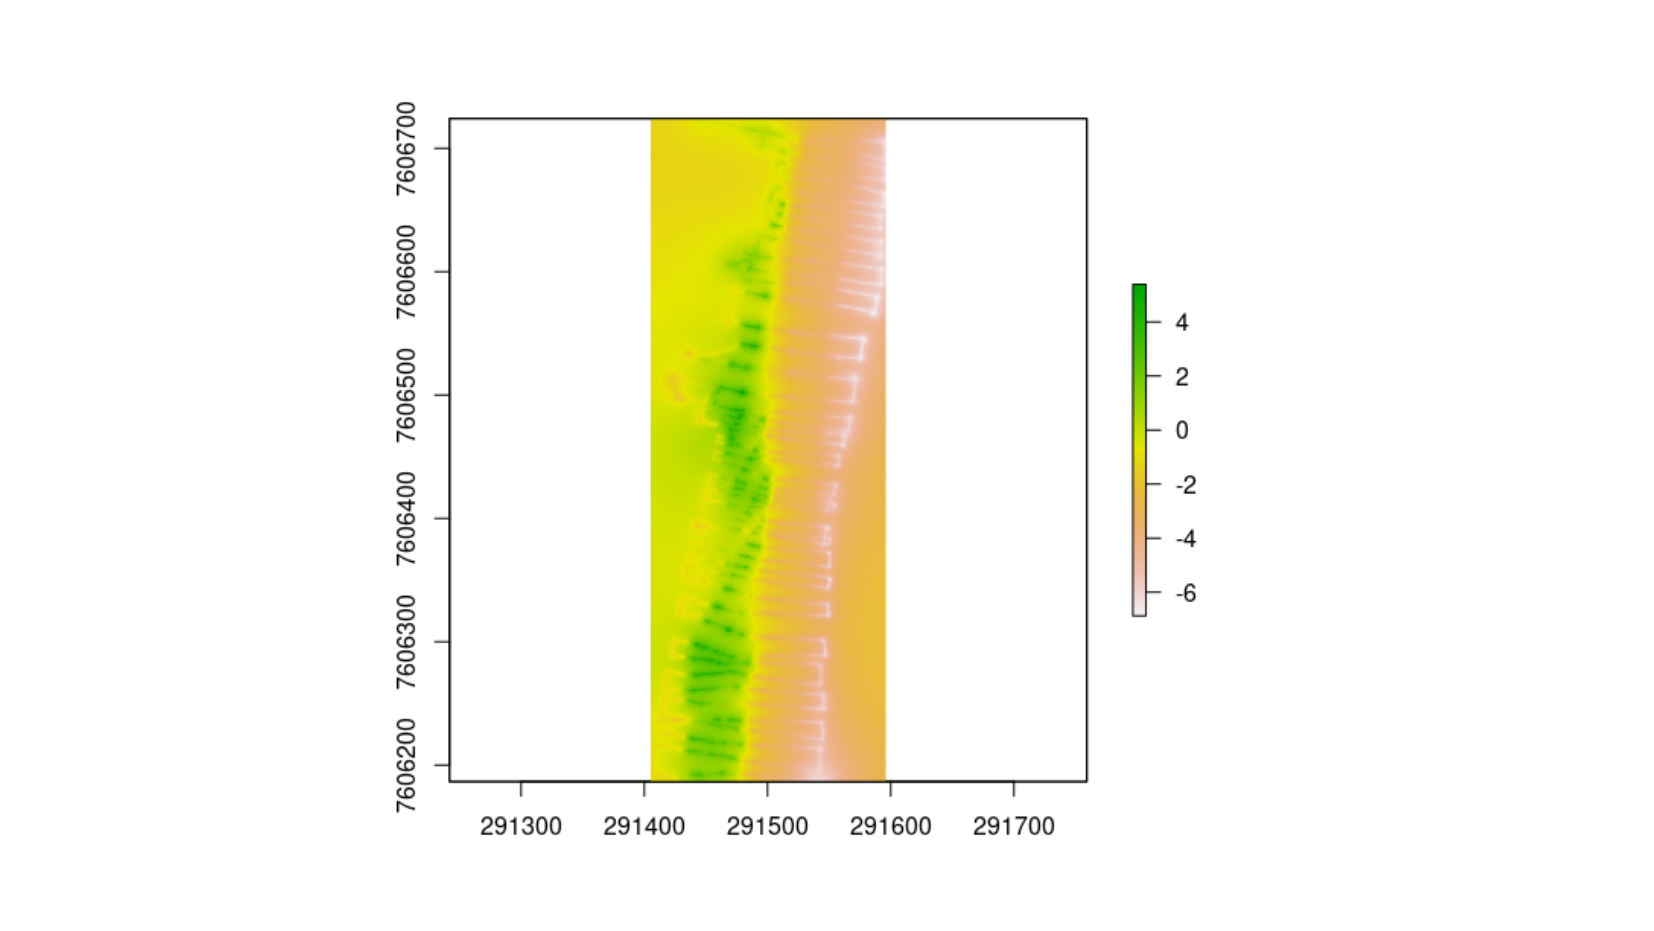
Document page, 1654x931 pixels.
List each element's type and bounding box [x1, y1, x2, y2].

picture [330, 0, 1258, 931]
